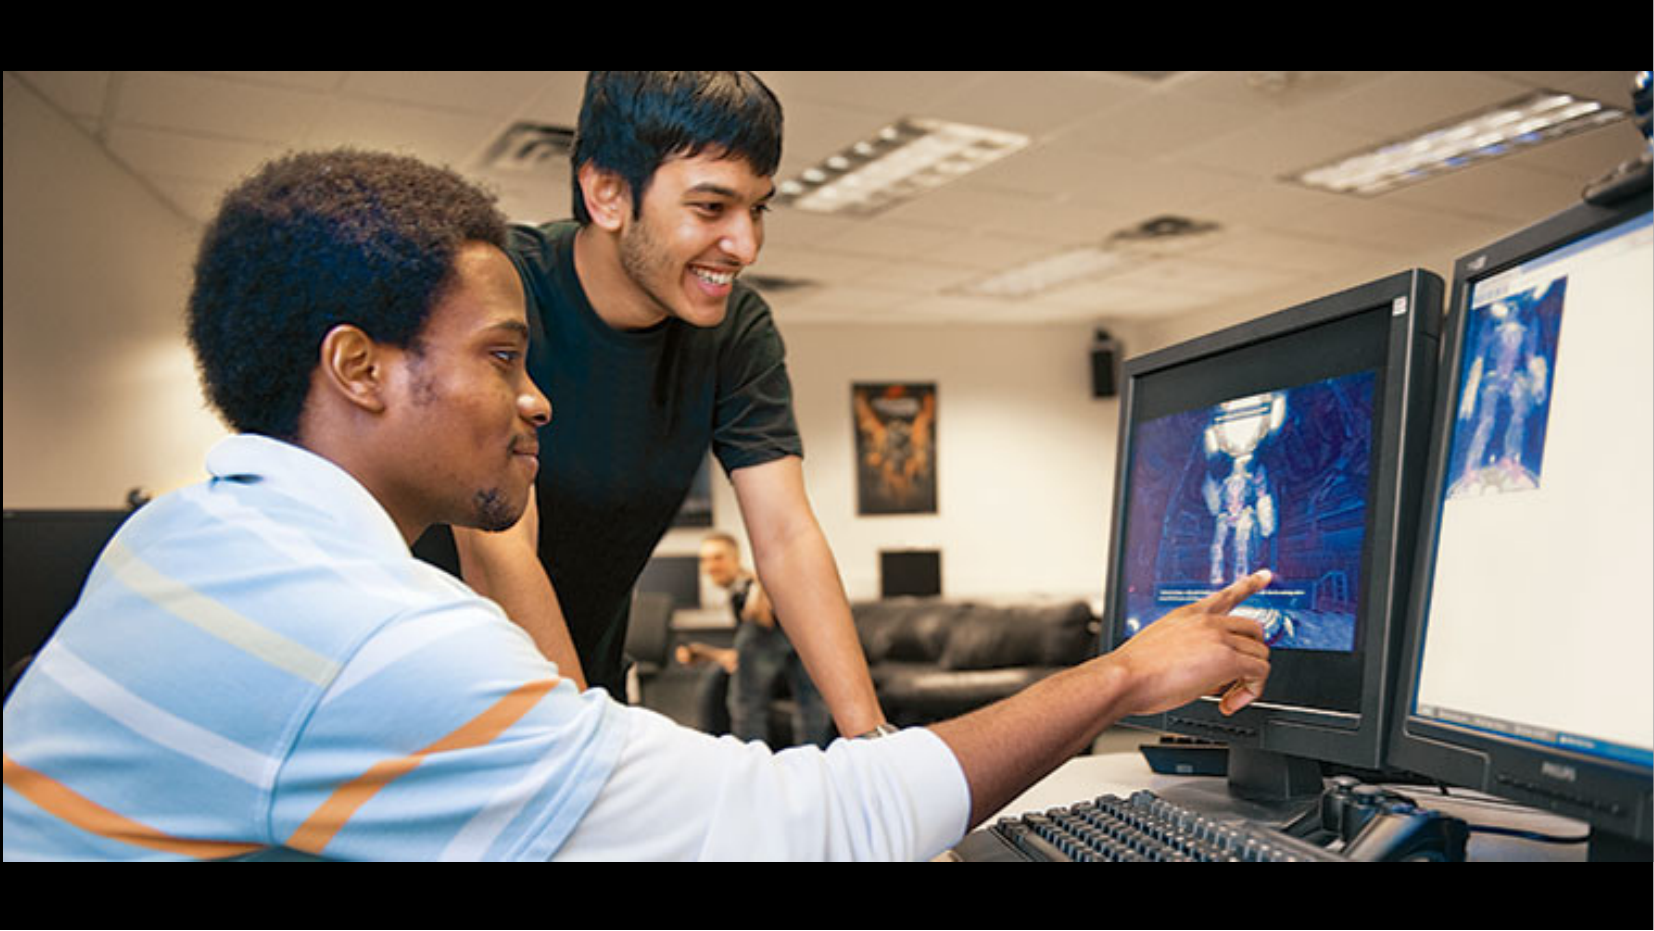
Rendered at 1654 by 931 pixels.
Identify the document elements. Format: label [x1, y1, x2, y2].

picture [3, 71, 1654, 862]
